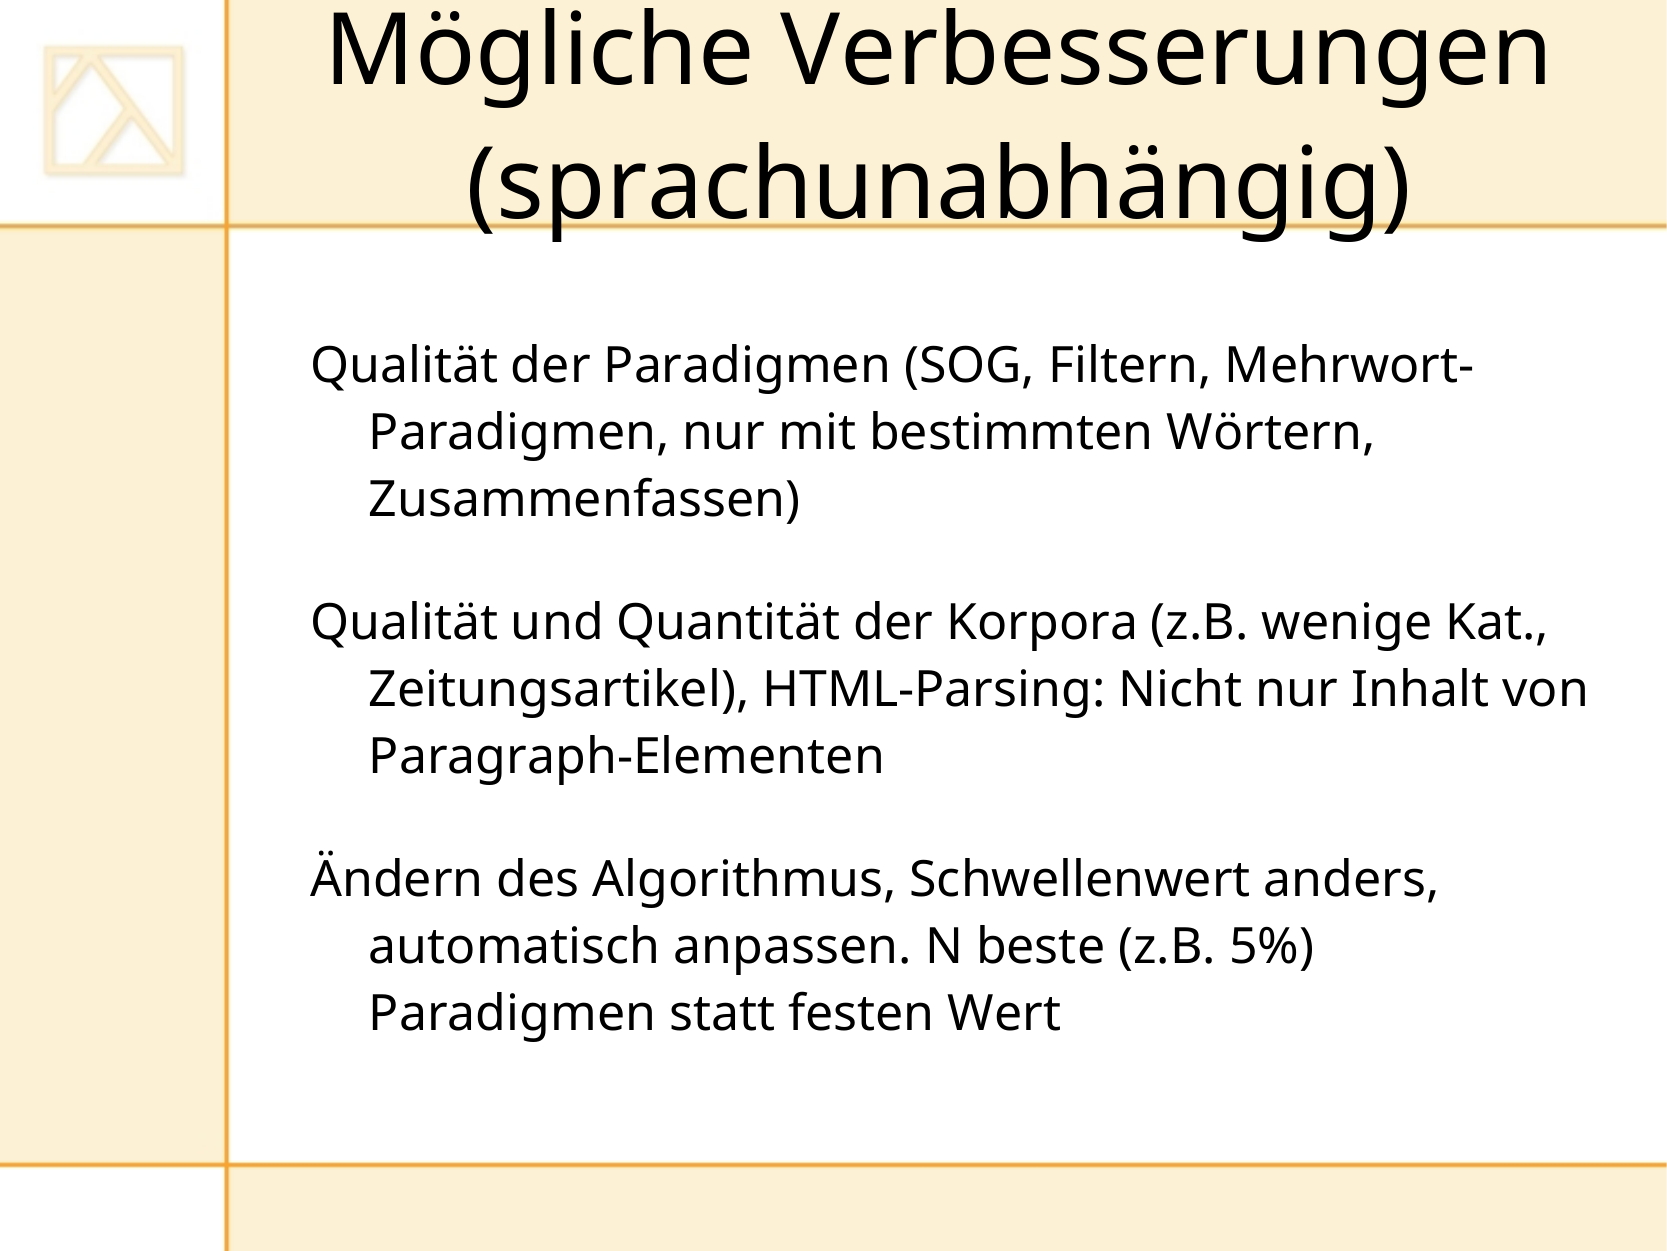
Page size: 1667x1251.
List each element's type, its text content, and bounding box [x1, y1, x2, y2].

list Qualität der Paradigmen (SOG, Filtern, Mehrwort-Paradigmen, nur mit bestimmten Wörtern, Zusammenfassen) Qualität und Quantität der Korpora (z.B. wenige Kat., Zeitungsartikel), HTML-Parsing: Nicht nur Inhalt von Paragraph-Elementen Ändern des Algorithmus, Schwellenwert anders, automatisch anpassen. N beste (z.B. 5%) Paradigmen statt festen Wert [268, 185, 1611, 1188]
title Mögliche Verbesserungen (sprachunabhängig) [268, 0, 1611, 185]
picture [0, 0, 1667, 1251]
